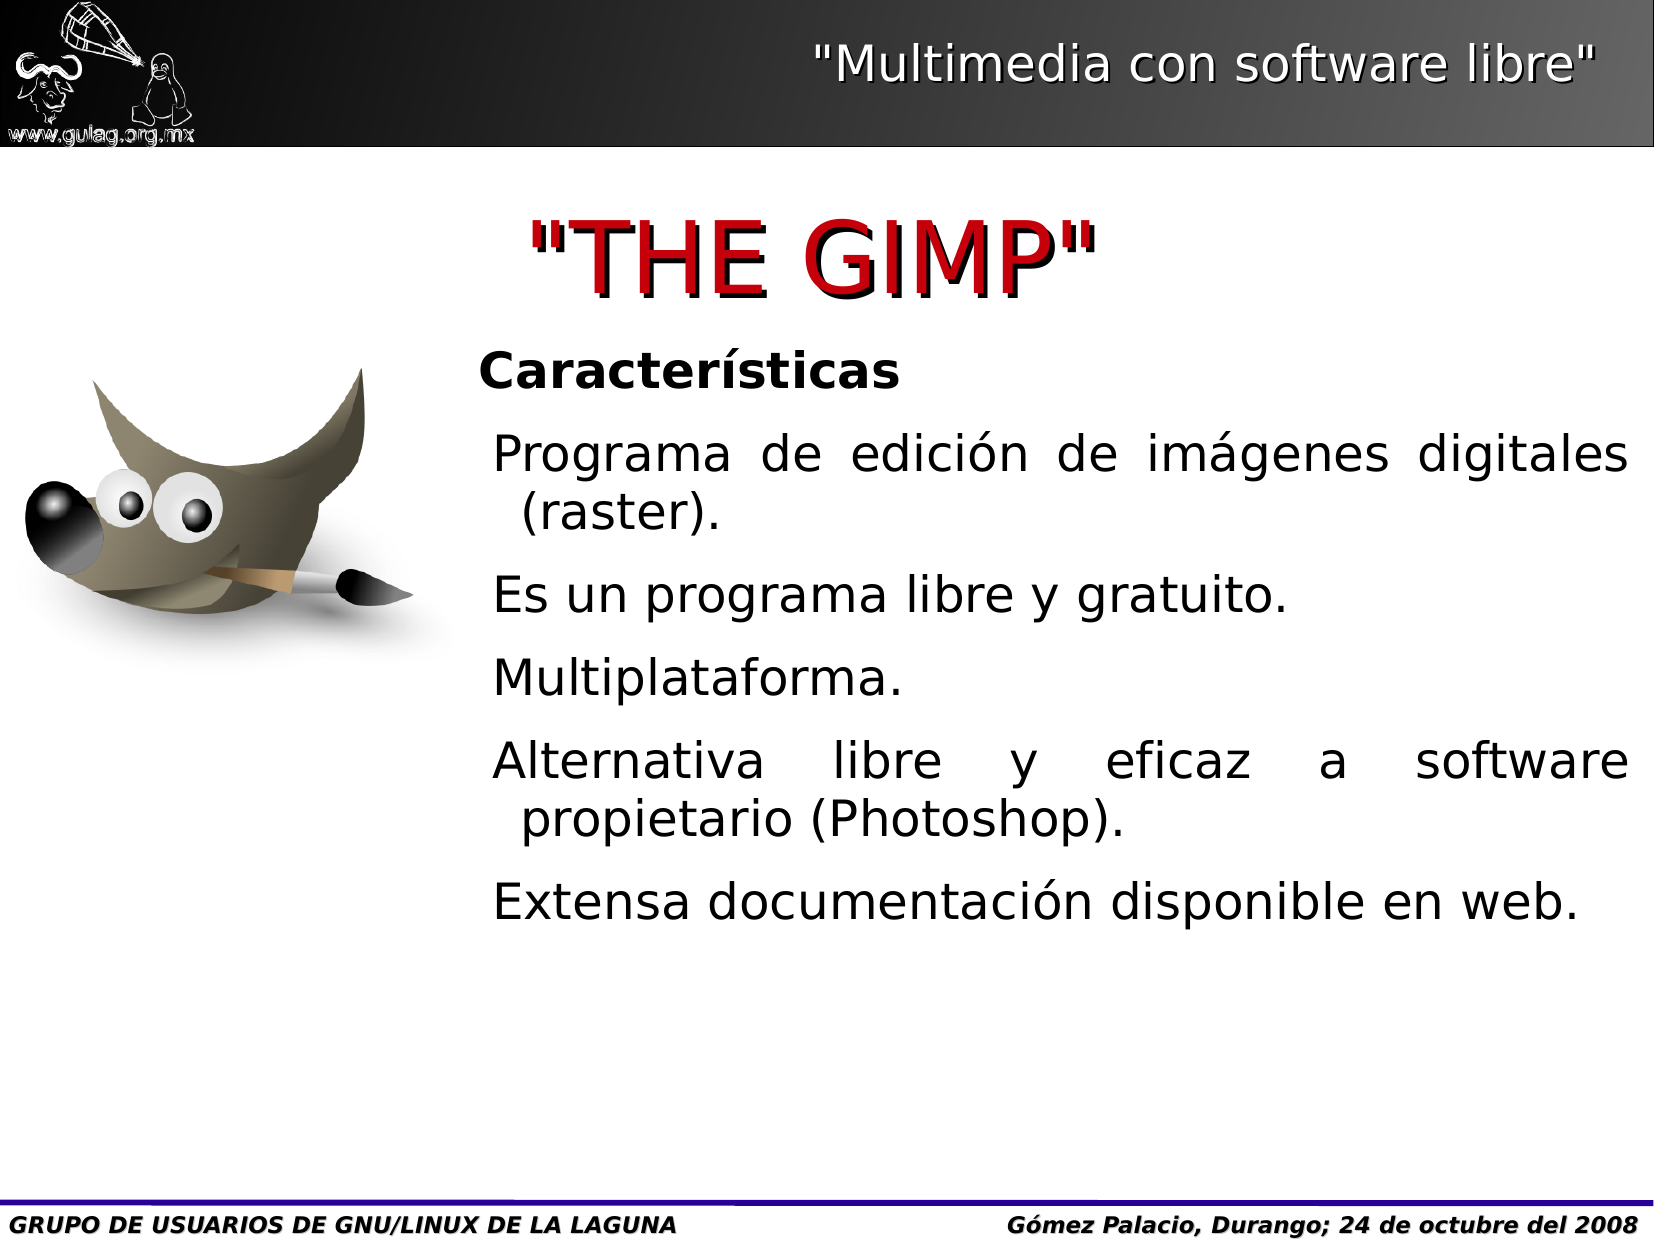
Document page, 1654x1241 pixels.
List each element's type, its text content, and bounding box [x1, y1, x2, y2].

text_box Características Programa de edición de imágenes digitales (raster). Es un programa libre y gratuito. Multiplataforma. Alternativa libre y eficaz a software propietario (Photoshop). Extensa documentación disponible en web. [464, 334, 1646, 939]
text_box GRUPO DE USUARIOS DE GNU/LINUX DE LA LAGUNA [0, 1204, 694, 1241]
text_box [0, 0, 5, 147]
picture [5, 0, 197, 148]
text_box [197, 0, 1654, 147]
text_box Gómez Palacio, Durango; 24 de octubre del 2008 [992, 1204, 1654, 1241]
text_box "Multimedia con software libre" [715, 27, 1614, 116]
picture [0, 355, 465, 693]
text_box "THE GIMP" [501, 193, 1123, 325]
